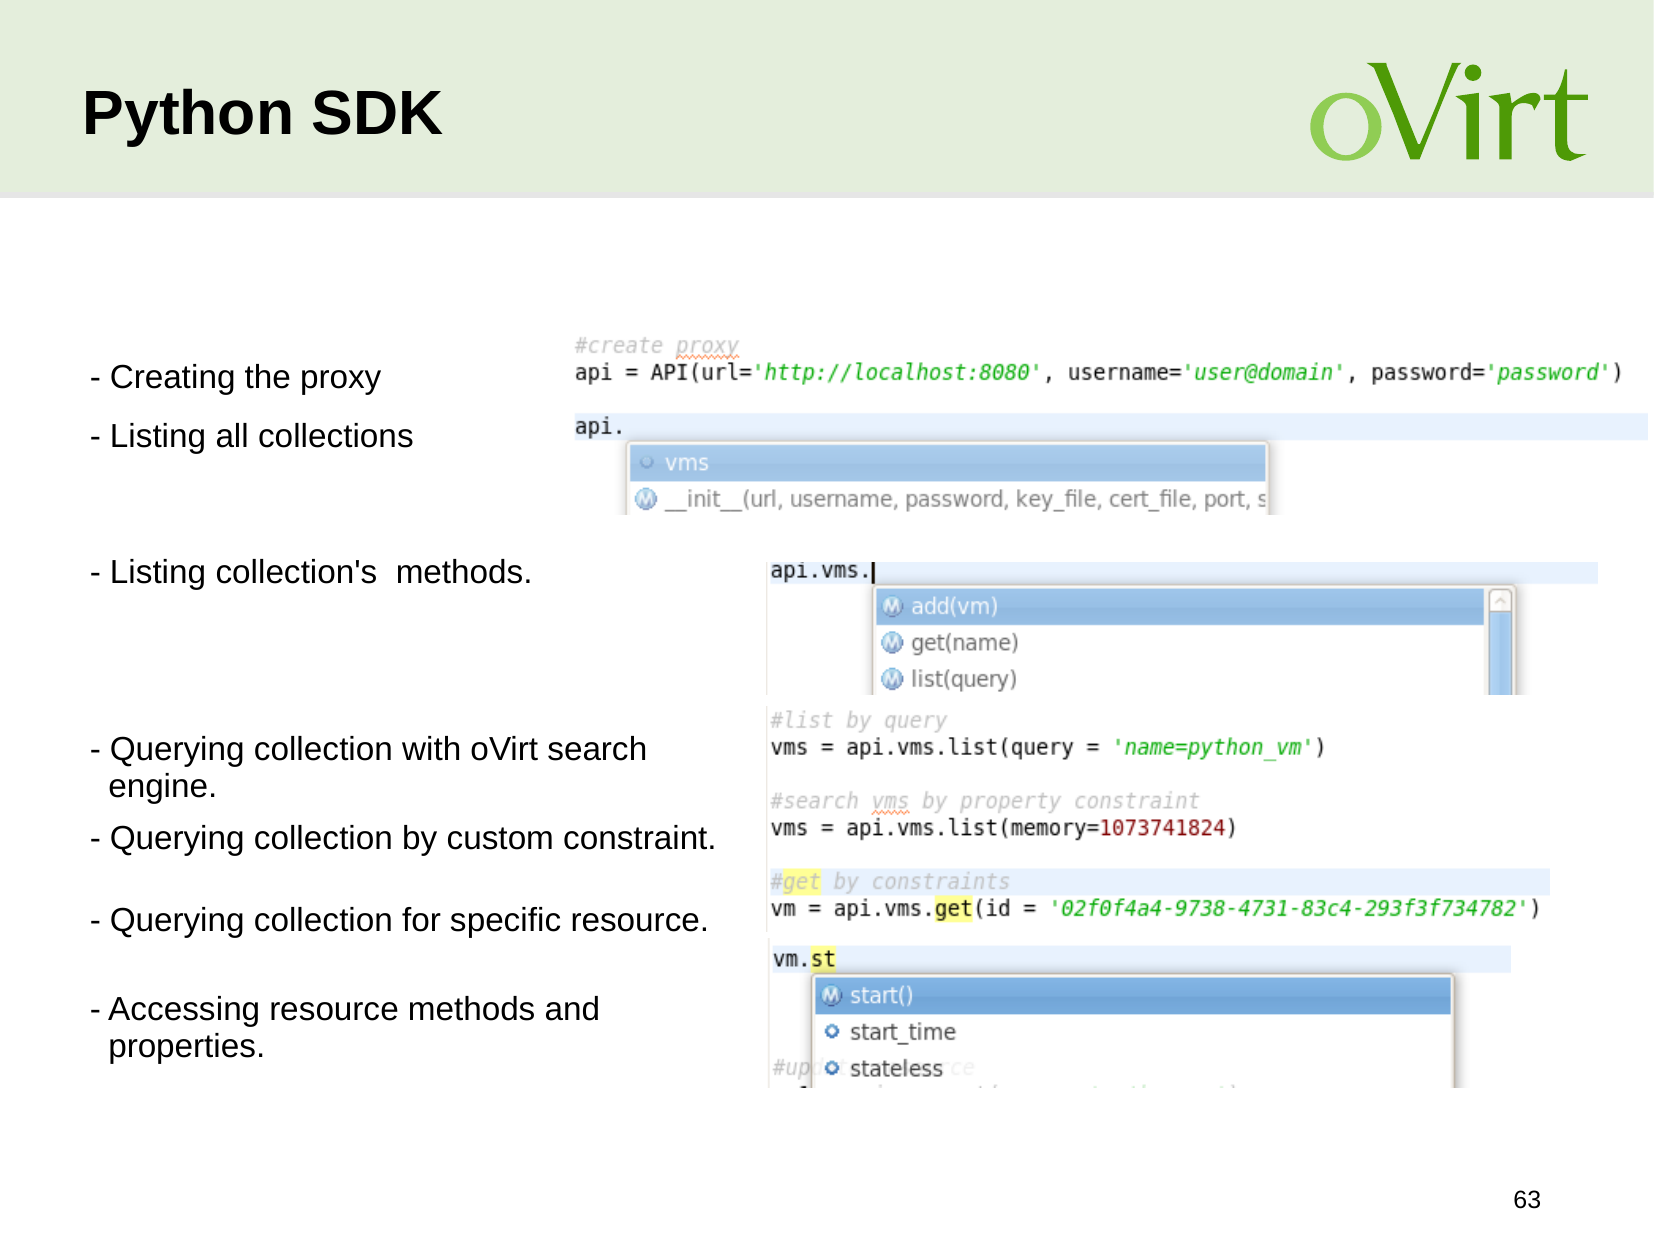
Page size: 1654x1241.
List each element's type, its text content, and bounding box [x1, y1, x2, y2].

text_box - Accessing resource methods and properties. [75, 983, 751, 1072]
text_box - Listing all collections [75, 410, 526, 463]
text_box - Creating the proxy [75, 351, 526, 404]
title [82, 37, 1571, 225]
text_box - Querying collection for specific resource. [75, 894, 751, 947]
picture [762, 938, 1511, 1088]
text_box - Listing collection's methods. [75, 546, 638, 598]
text_box - Querying collection with oVirt search engine. [75, 723, 788, 813]
text_box - Querying collection by custom constraint. [75, 811, 751, 864]
picture [766, 706, 1550, 933]
picture [572, 331, 1648, 515]
picture [766, 562, 1598, 695]
